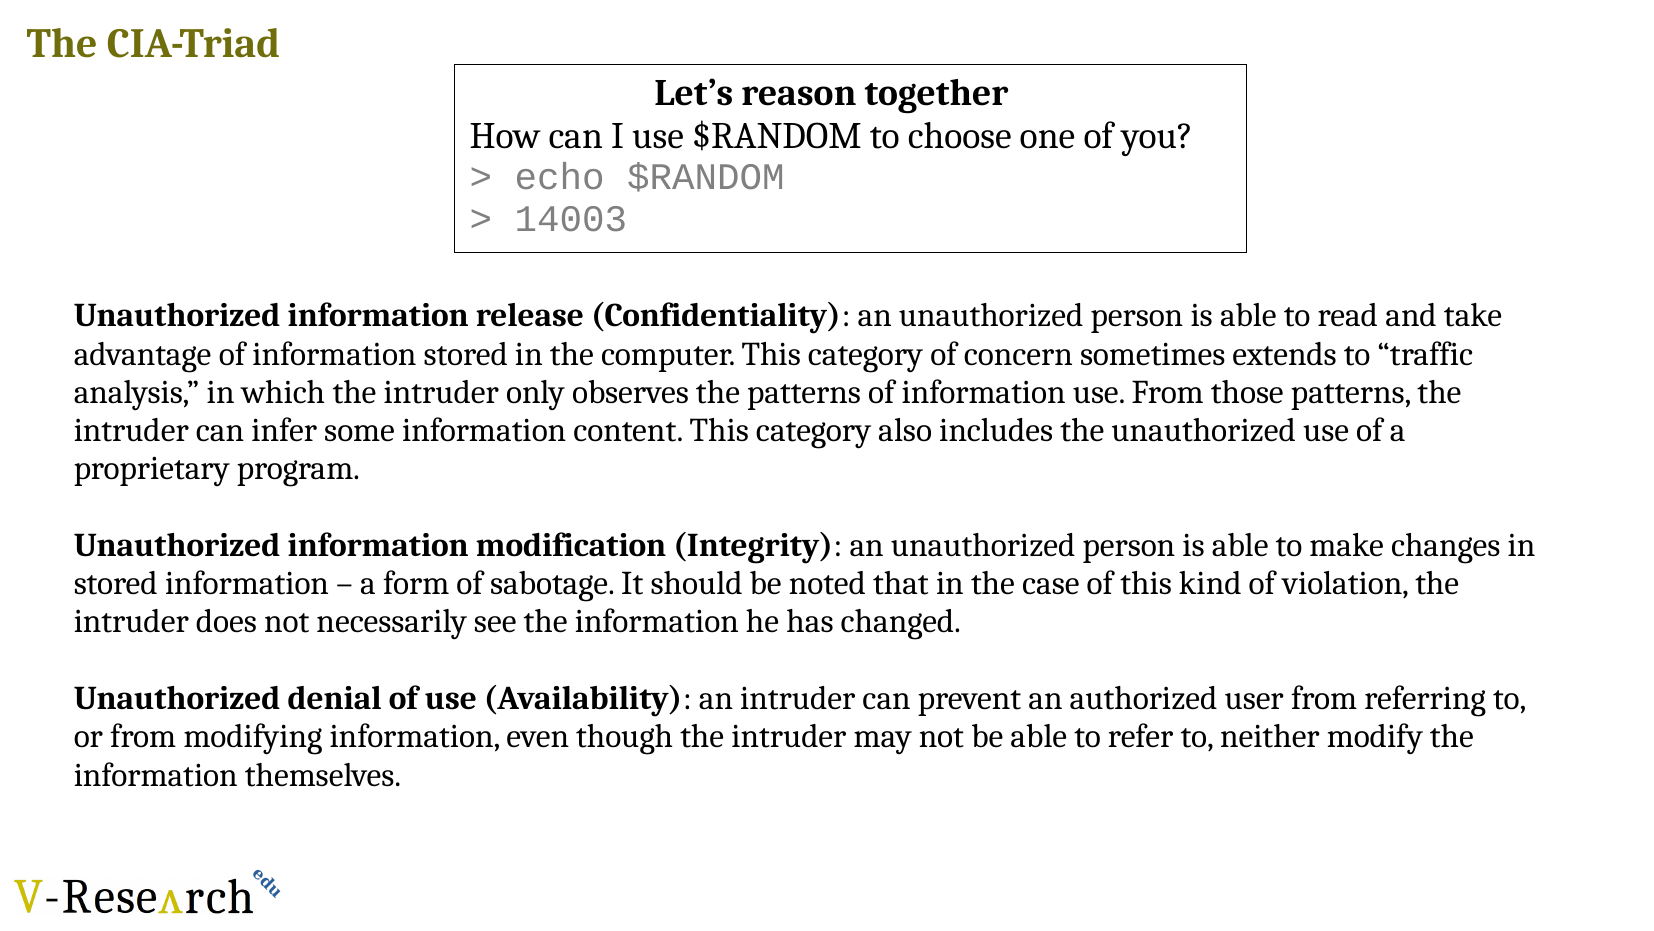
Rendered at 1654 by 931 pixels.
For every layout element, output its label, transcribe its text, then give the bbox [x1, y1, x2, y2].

picture [11, 876, 254, 916]
text_box Let’s reason together How can I use $RANDOM to choose one of you? > echo $RANDOM > 14003 [454, 64, 1247, 253]
text_box The CIA-Triad [11, 12, 319, 77]
text_box edu [222, 847, 333, 931]
text_box Unauthorized information release (Confidentiality): an unauthorized person is able to read and take advantage of information stored in the computer. This category of concern sometimes extends to “traffic analysis,” in which the intruder only observes the patterns of information use. From those patterns, the intruder can infer some information content. This category also includes the unauthorized use of a proprietary program. Unauthorized information modification (Integrity): an unauthorized person is able to make changes in stored information – a form of sabotage. It should be noted that in the case of this kind of violation, the intruder does not necessarily see the information he has changed. Unauthorized denial of use (Availability): an intruder can prevent an authorized user from referring to, or from modifying information, even though the intruder may not be able to refer to, neither modify the information themselves. [59, 289, 1560, 811]
